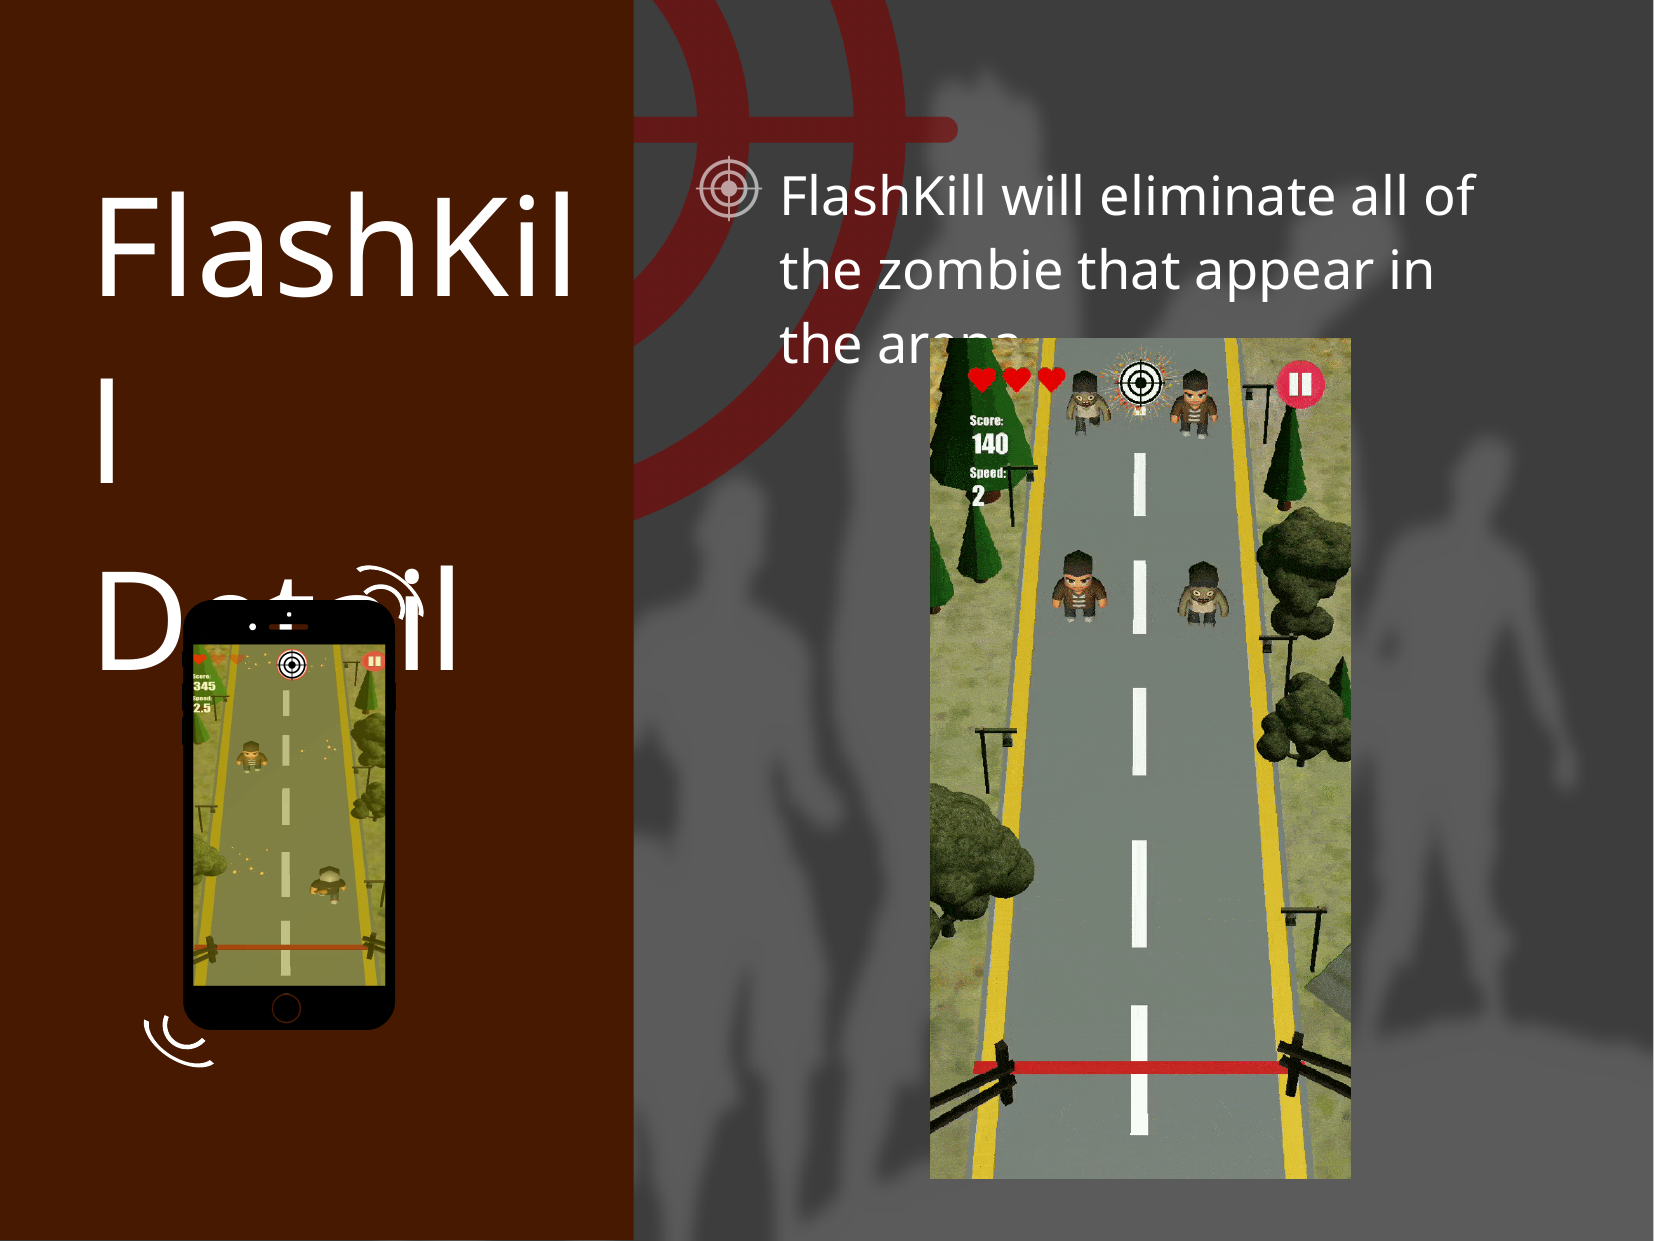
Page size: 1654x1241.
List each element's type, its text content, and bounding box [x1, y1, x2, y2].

text_box [0, 0, 634, 1241]
text_box FlashKill will eliminate all of the zombie that appear in the arena [765, 150, 1546, 426]
picture [182, 600, 396, 1030]
picture [634, 0, 1654, 1241]
text_box FlashKill Detail [75, 141, 601, 661]
